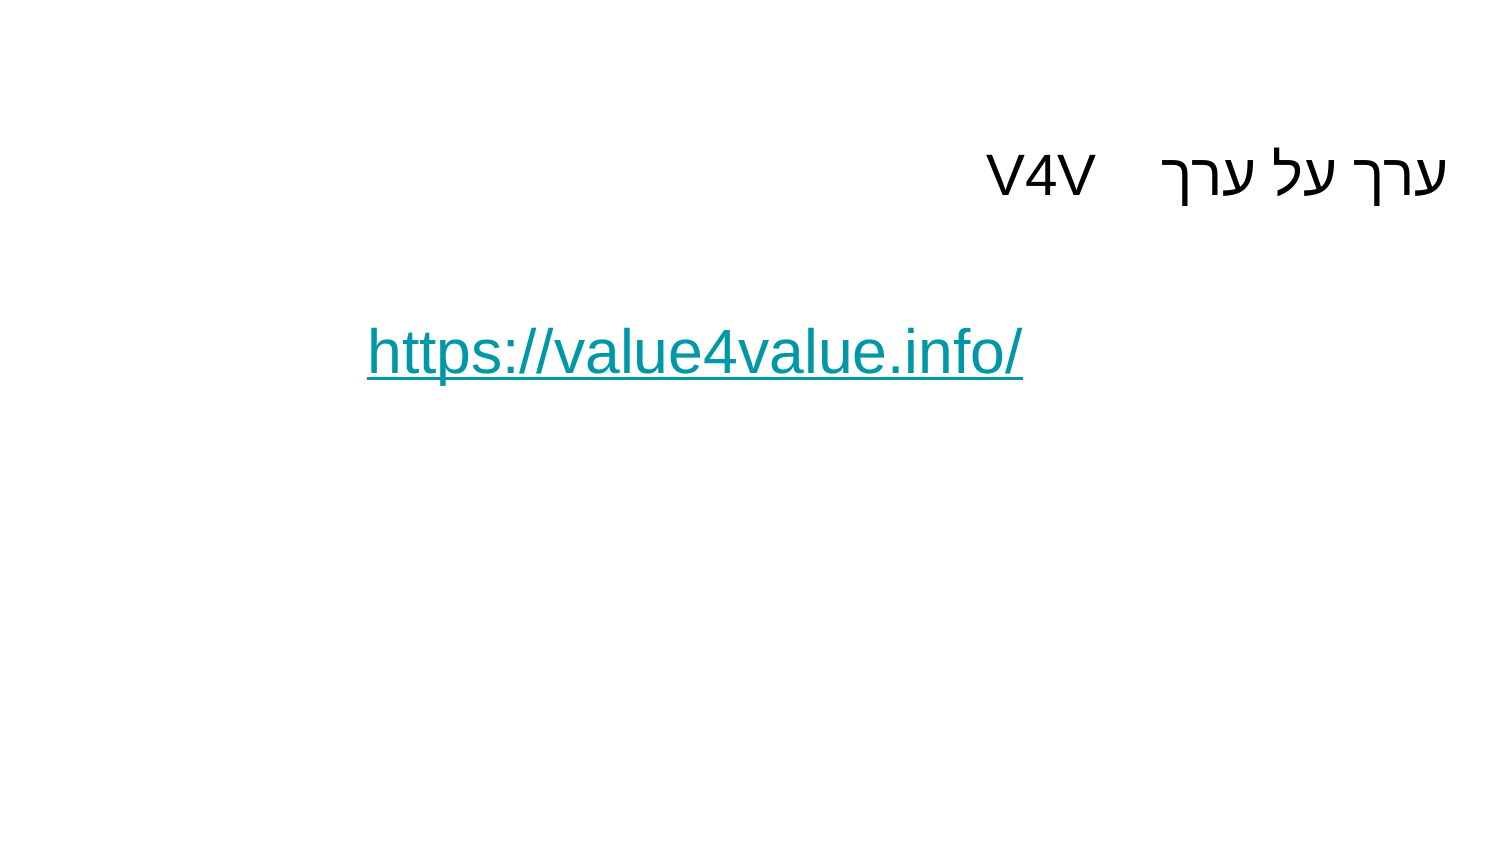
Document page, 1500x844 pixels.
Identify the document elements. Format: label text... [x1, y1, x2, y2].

text_box https://value4value.info/ [221, 295, 1170, 401]
title ערך על ערך V4V [51, 122, 1463, 236]
